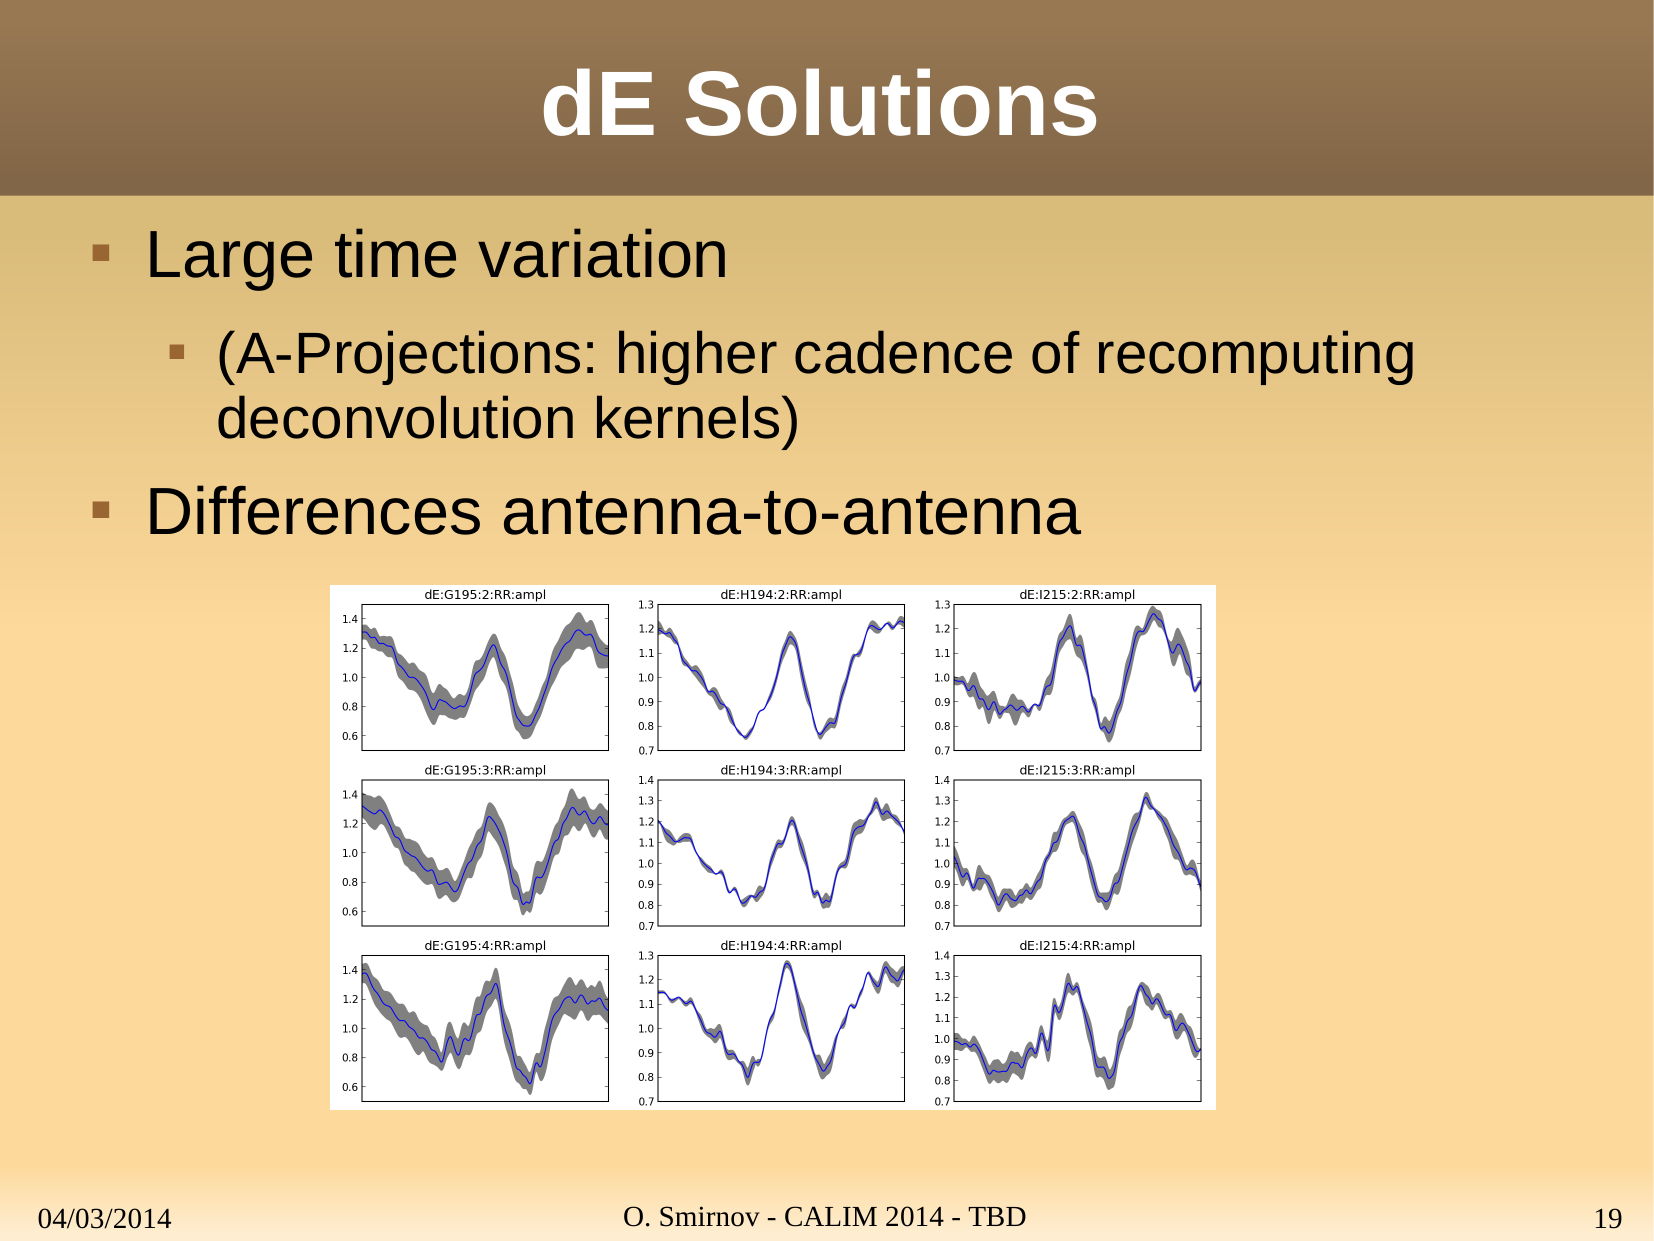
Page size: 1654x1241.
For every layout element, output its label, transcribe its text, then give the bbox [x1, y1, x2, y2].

list Large time variation (A-Projections: higher cadence of recomputing deconvolution kernels) Differences antenna-to-antenna [75, 216, 1564, 1036]
title dE Solutions [76, 0, 1565, 208]
picture [0, 0, 1654, 1241]
